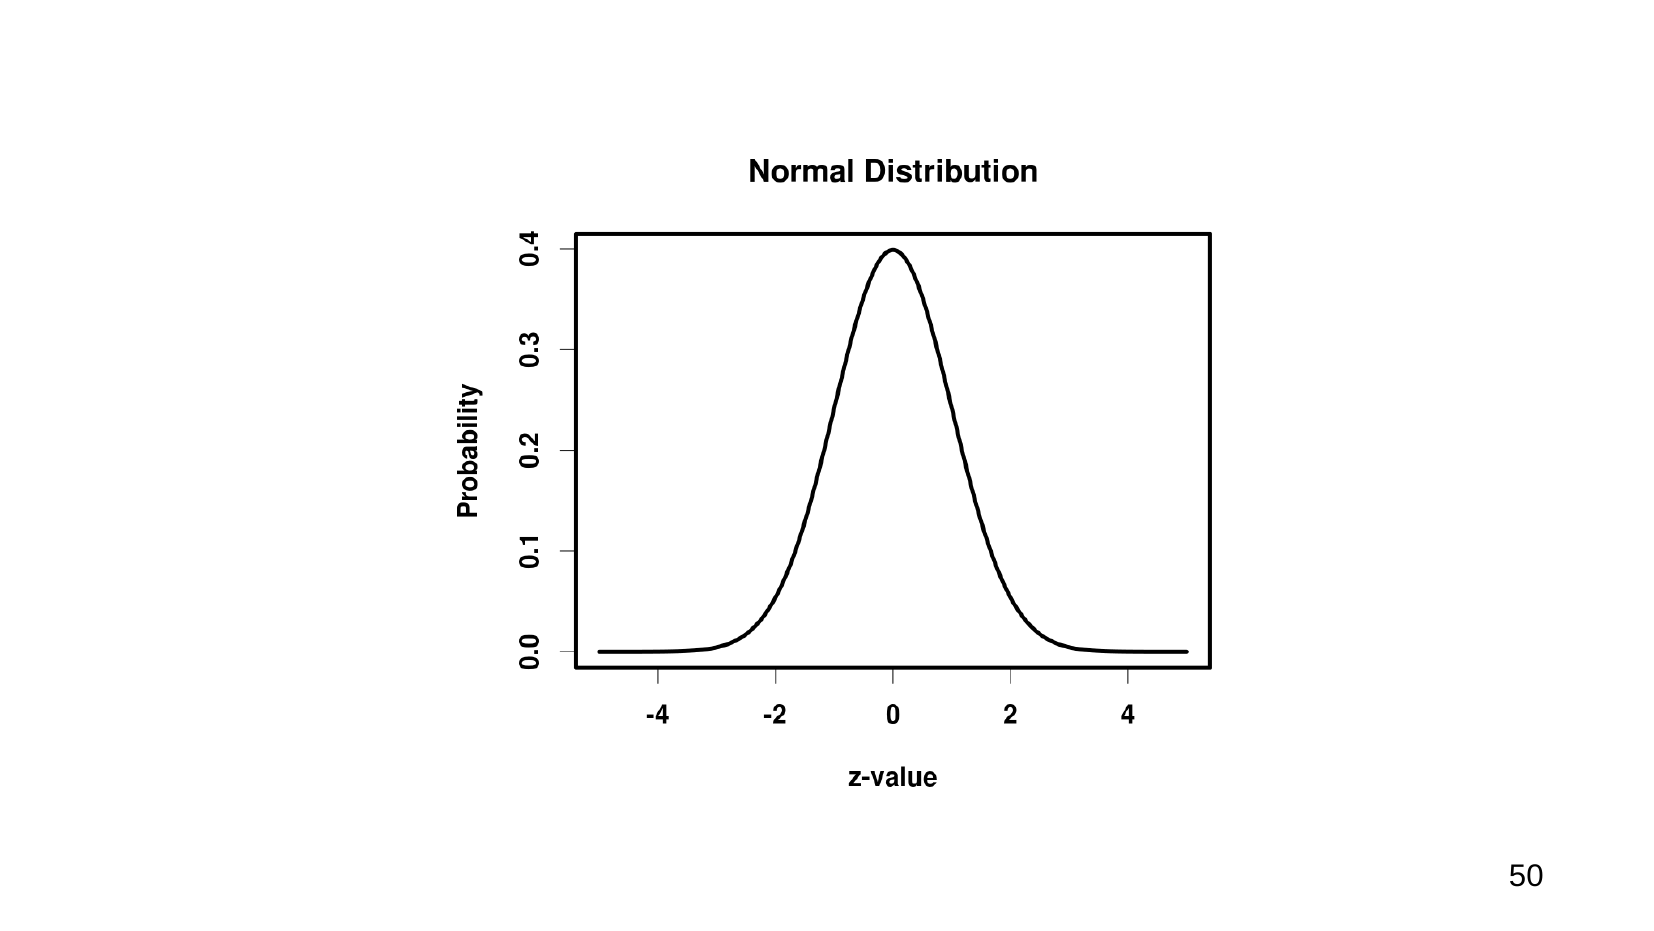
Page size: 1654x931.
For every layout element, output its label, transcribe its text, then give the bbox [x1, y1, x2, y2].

picture [448, 106, 1275, 826]
text_box <nummer> [1494, 850, 1654, 921]
